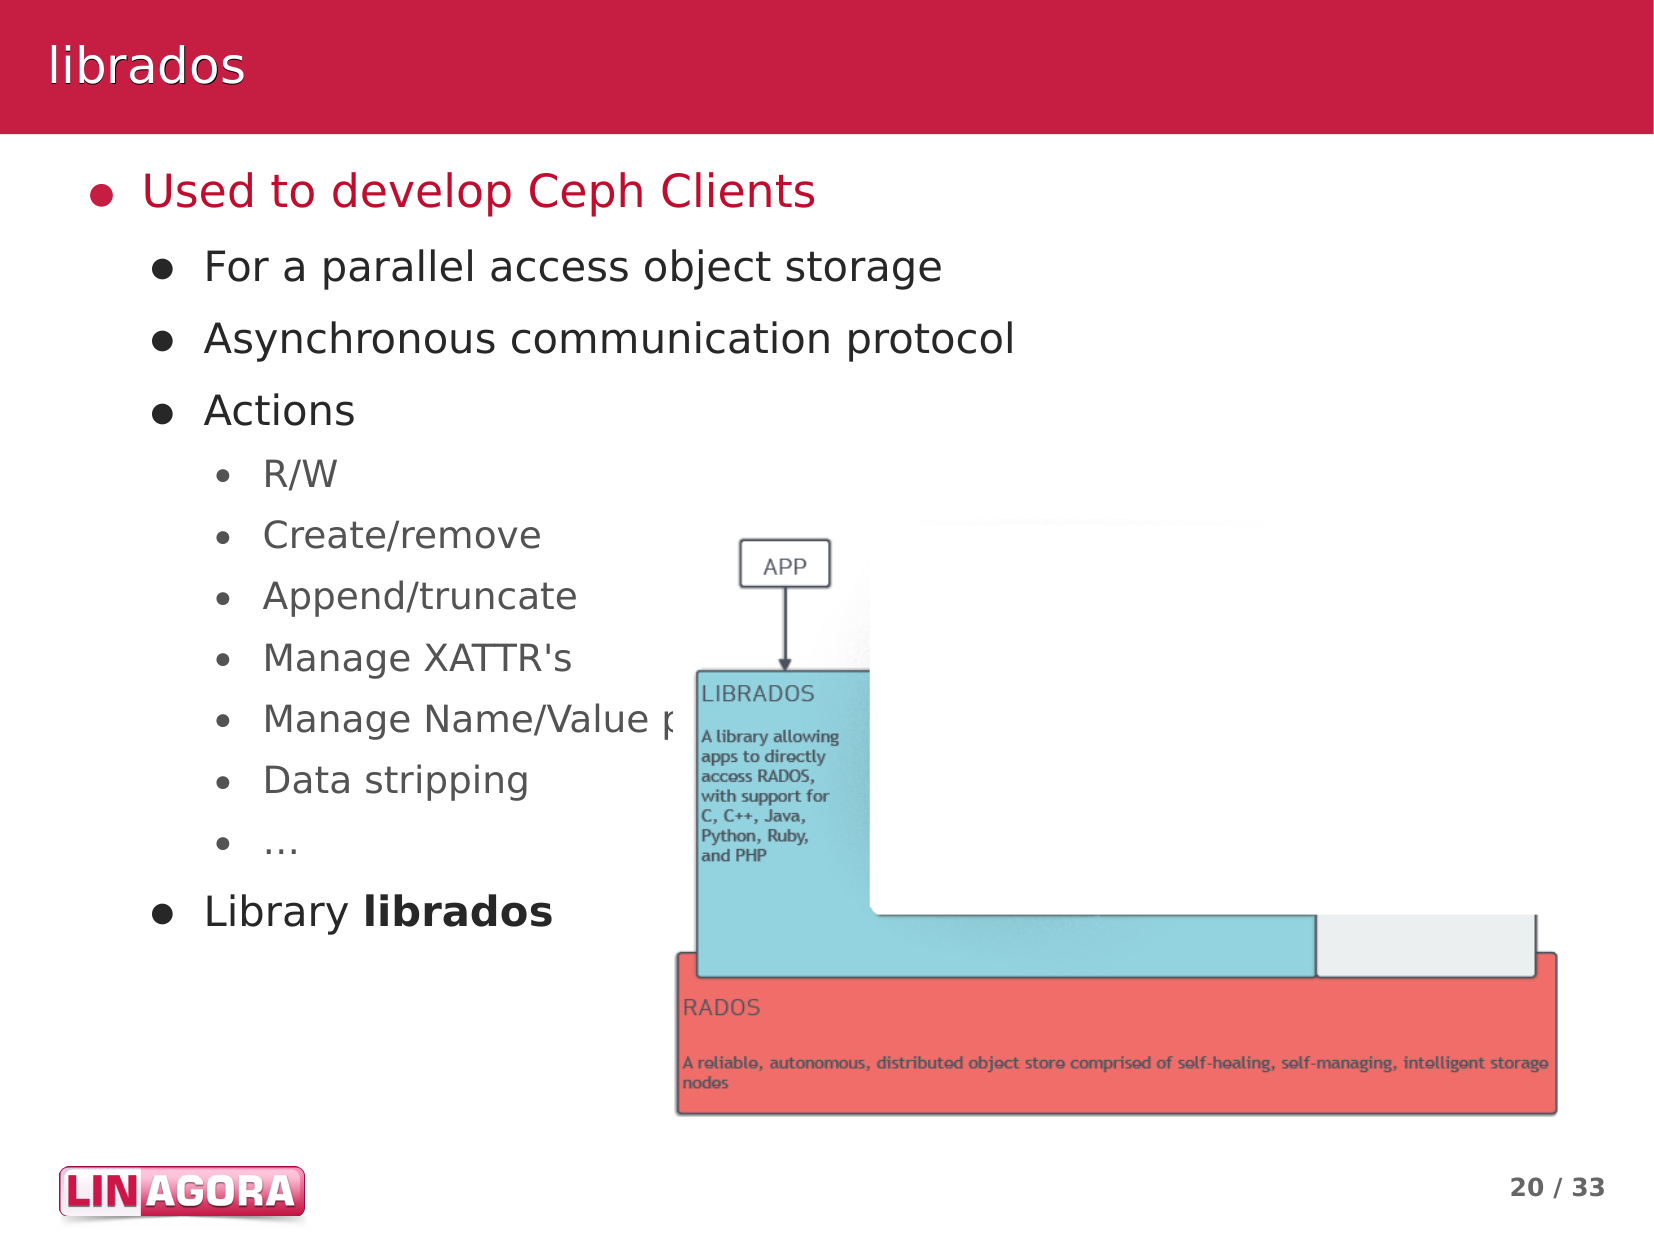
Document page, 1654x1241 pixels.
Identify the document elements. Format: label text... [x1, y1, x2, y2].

picture [59, 1166, 308, 1229]
list Used to develop Ceph Clients For a parallel access object storage Asynchronous communication protocol Actions R/W Create/remove Append/truncate Manage XATTR's Manage Name/Value pairs Data stripping … Library librados [70, 165, 1559, 1087]
title librados [47, 7, 1624, 126]
picture [673, 519, 1571, 1123]
